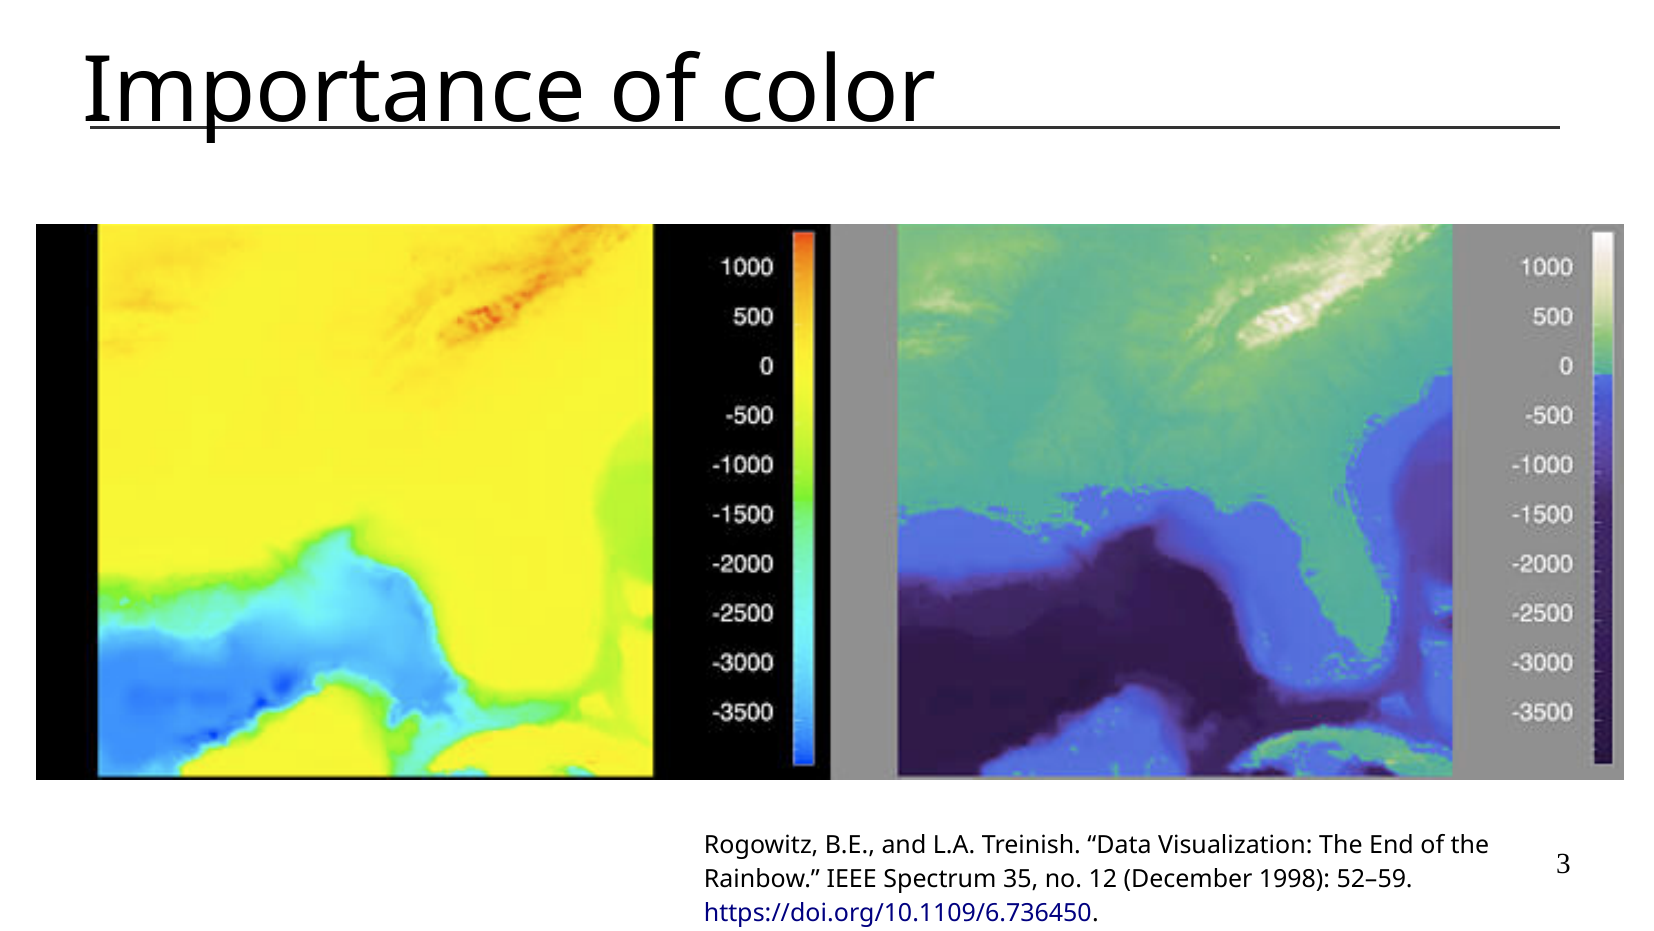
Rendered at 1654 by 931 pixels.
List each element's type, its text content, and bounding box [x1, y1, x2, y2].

title Importance of color [82, 32, 1571, 140]
text_box Rogowitz, B.E., and L.A. Treinish. “Data Visualization: The End of the Rainbow.” IEEE Spectrum 35, no. 12 (December 1998): 52–59. https://doi.org/10.1109/6.736450. [689, 819, 1588, 924]
picture [36, 224, 1624, 781]
